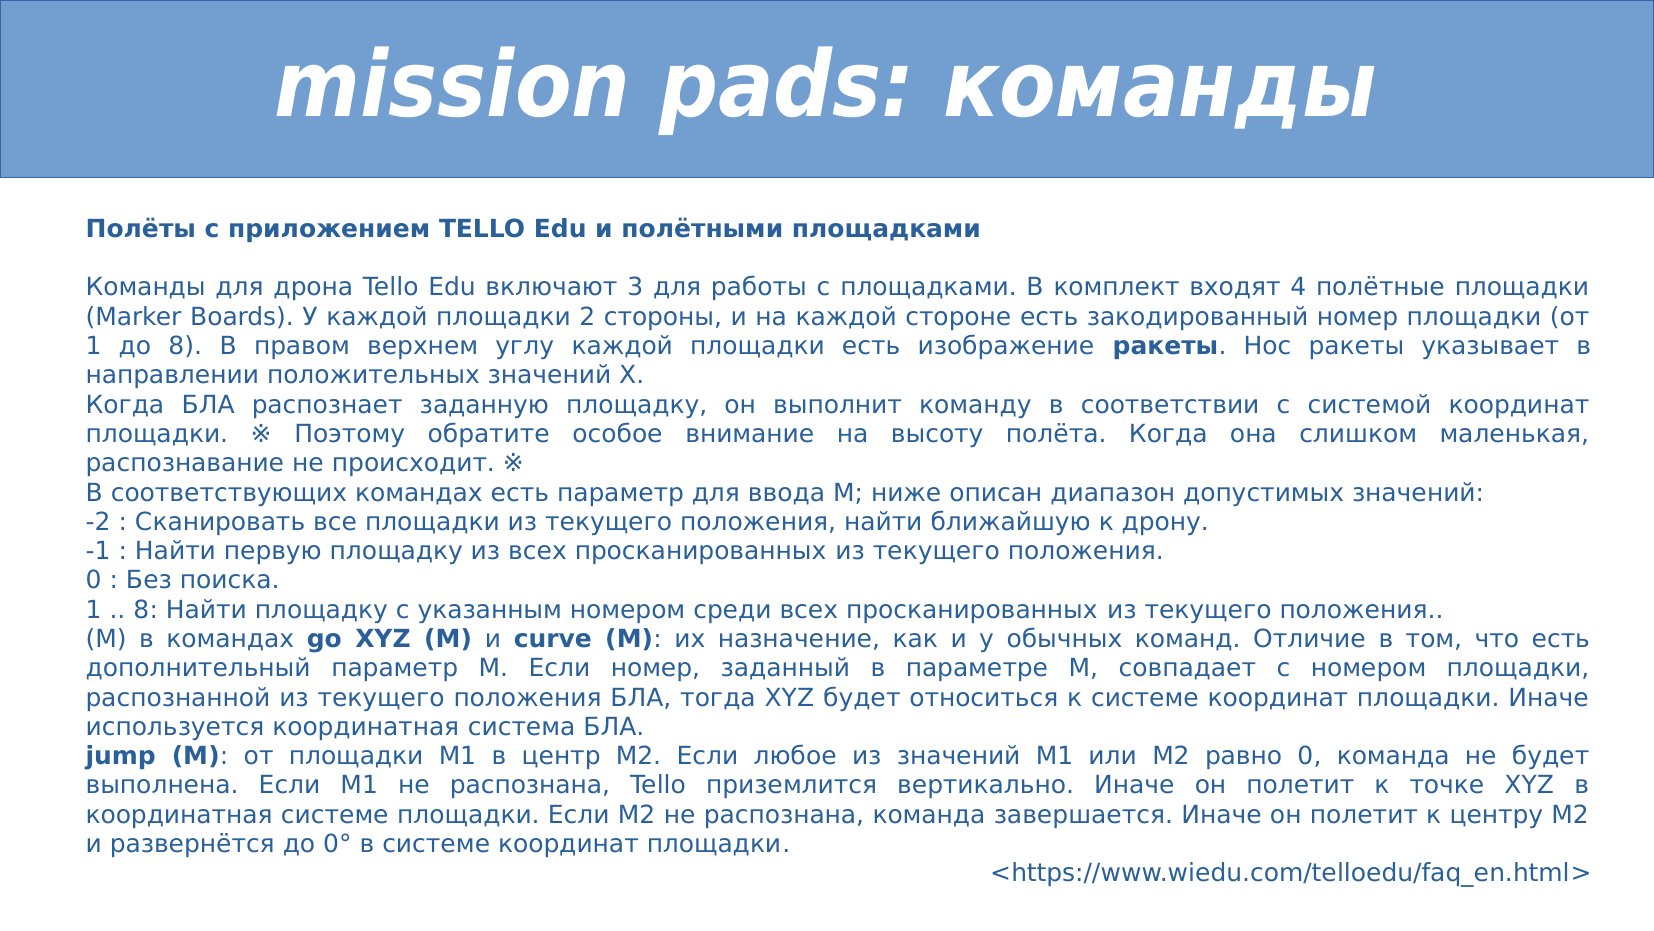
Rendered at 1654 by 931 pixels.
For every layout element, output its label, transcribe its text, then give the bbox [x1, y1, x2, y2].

text_box mission pads: команды [11, 23, 1642, 178]
text_box Полёты с приложением TELLO Edu и полётными площадками Команды для дрона Tello Edu включают 3 для работы с площадками. В комплект входят 4 полётные площадки (Marker Boards). У каждой площадки 2 стороны, и на каждой стороне есть закодированный номер площадки (от 1 до 8). В правом верхнем углу каждой площадки есть изображение ракеты. Нос ракеты указывает в направлении положительных значений X. Когда БЛА распознает заданную площадку, он выполнит команду в соответствии с системой координат площадки. ※ Поэтому обратите особое внимание на высоту полёта. Когда она слишком маленькая, распознавание не происходит. ※ В соответствующих командах есть параметр для ввода M; ниже описан диапазон допустимых значений: -2 : Сканировать все площадки из текущего положения, найти ближайшую к дрону. -1 : Найти первую площадку из всех просканированных из текущего положения. 0 : Без поиска. 1 .. 8: Найти площадку с указанным номером среди всех просканированных из текущего положения.. (M) в командах go XYZ (M) и curve (M): их назначение, как и у обычных команд. Отличие в том, что есть дополнительный параметр M. Если номер, заданный в параметре M, совпадает с номером площадки, распознанной из текущего положения БЛА, тогда XYZ будет относиться к системе координат площадки. Иначе используется координатная система БЛА. jump (M): от площадки M1 в центр M2. Если любое из значений M1 или M2 равно 0, команда не будет выполнена. Если M1 не распознана, Tello приземлится вертикально. Иначе он полетит к точке XYZ в координатная системе площадки. Если M2 не распознана, команда завершается. Иначе он полетит к центру M2 и развернётся до 0° в системе координат площадки. <https://www.wiedu.com/telloedu/faq_en.html> [70, 206, 1607, 896]
text_box [0, 0, 1654, 178]
